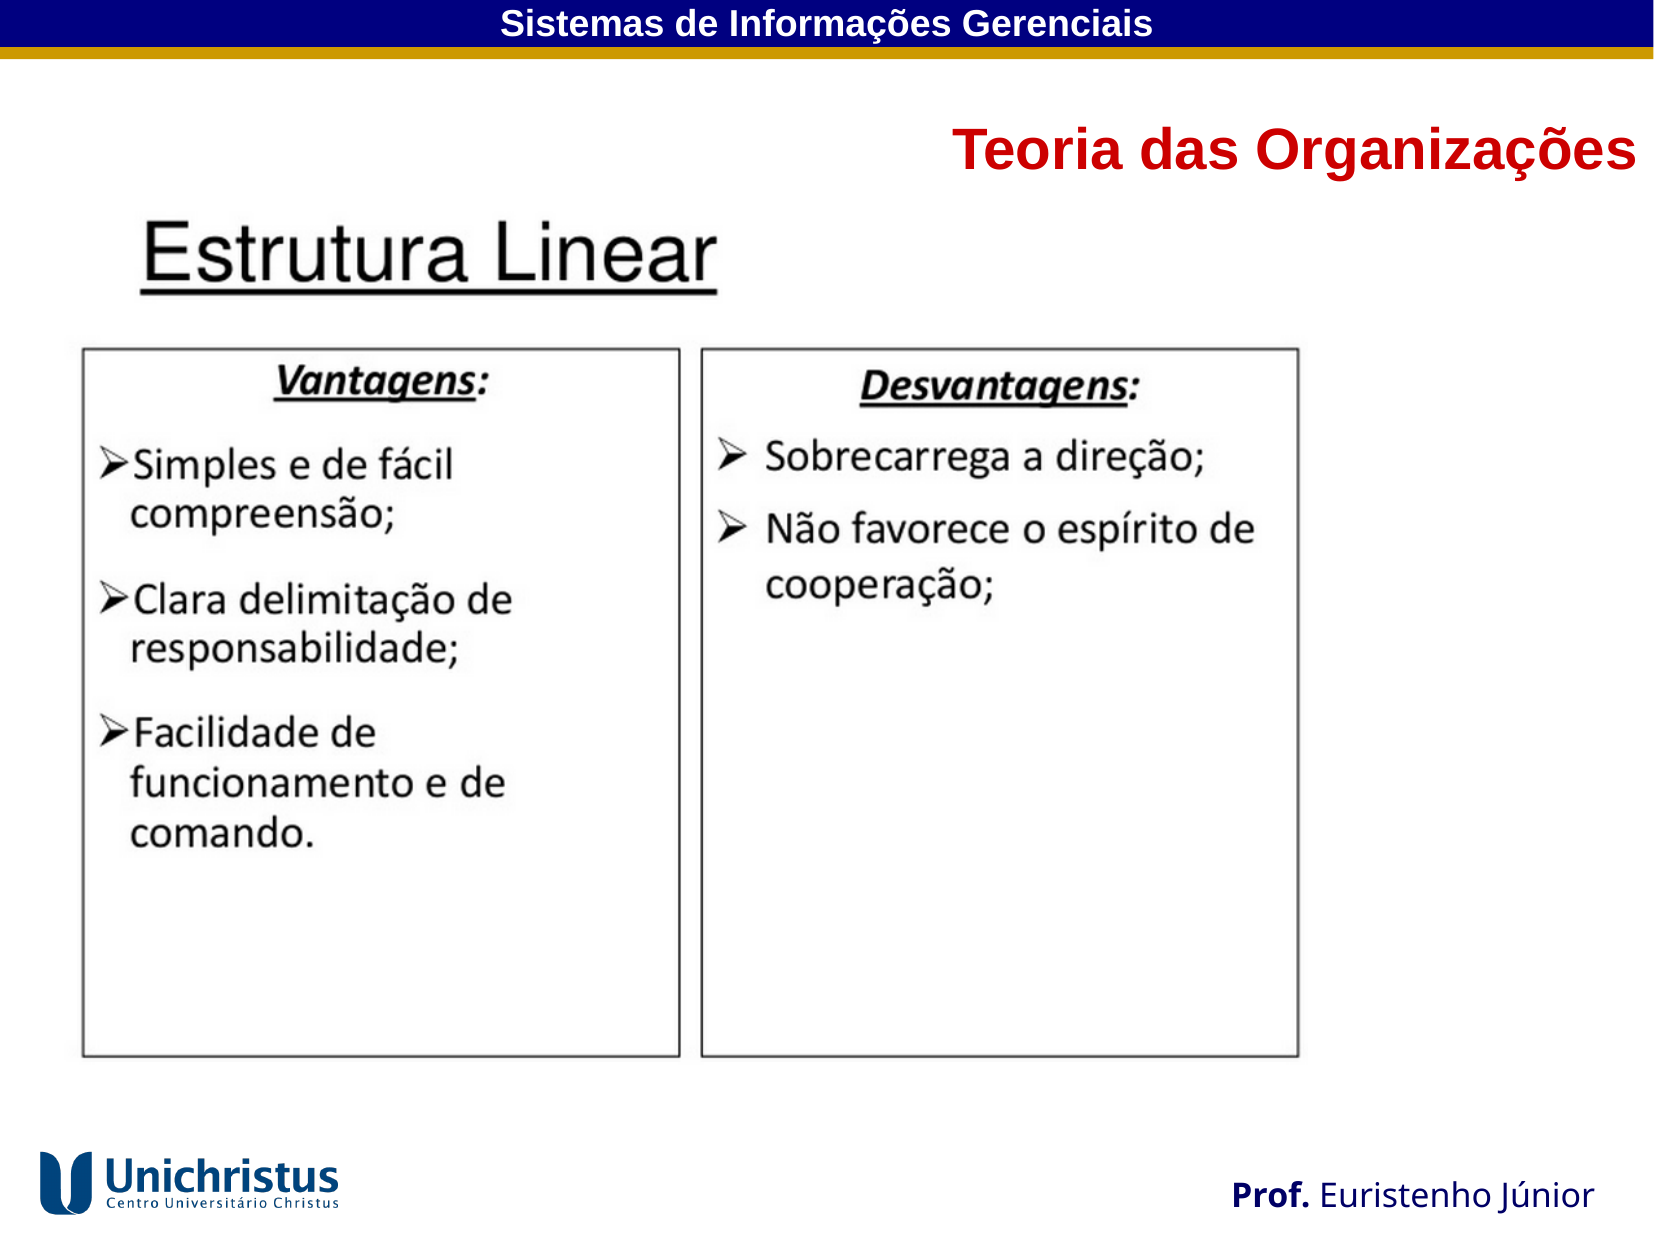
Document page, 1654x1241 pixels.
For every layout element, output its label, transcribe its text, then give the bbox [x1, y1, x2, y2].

text_box Sistemas de Informações Gerenciais [0, 0, 1654, 47]
text_box Teoria das Organizações [937, 109, 1654, 190]
picture [35, 1148, 343, 1217]
text_box Prof. Euristenho Júnior [1216, 1163, 1654, 1224]
picture [58, 200, 1308, 1067]
text_box [0, 47, 1654, 60]
